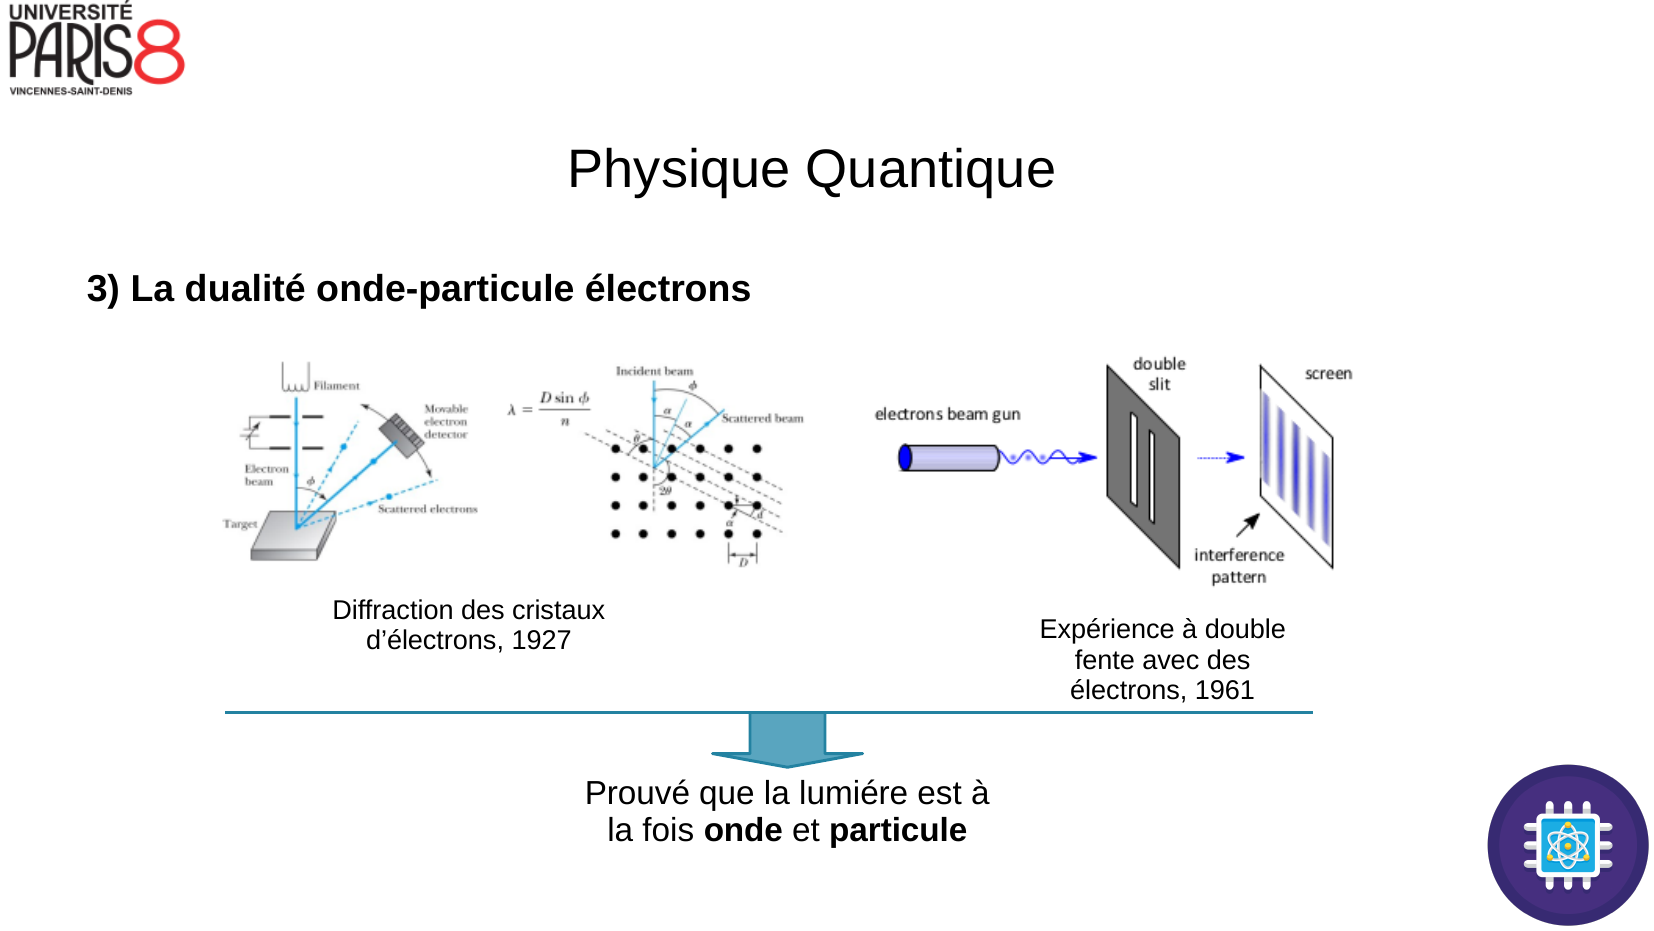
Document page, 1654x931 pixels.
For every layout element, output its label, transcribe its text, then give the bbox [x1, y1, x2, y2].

picture [218, 337, 1426, 594]
text_box Diffraction des cristaux d’électrons, 1927 [300, 587, 638, 663]
picture [1482, 759, 1654, 931]
subtitle 3) La dualité onde-particule électrons [86, 267, 1576, 808]
text_box Expérience à double fente avec des électrons, 1961 [1012, 606, 1313, 711]
title Physique Quantique [86, 112, 1538, 226]
picture [0, 0, 192, 100]
text_box Prouvé que la lumiére est à la fois onde et particule [562, 767, 1013, 894]
text_box [712, 712, 863, 767]
